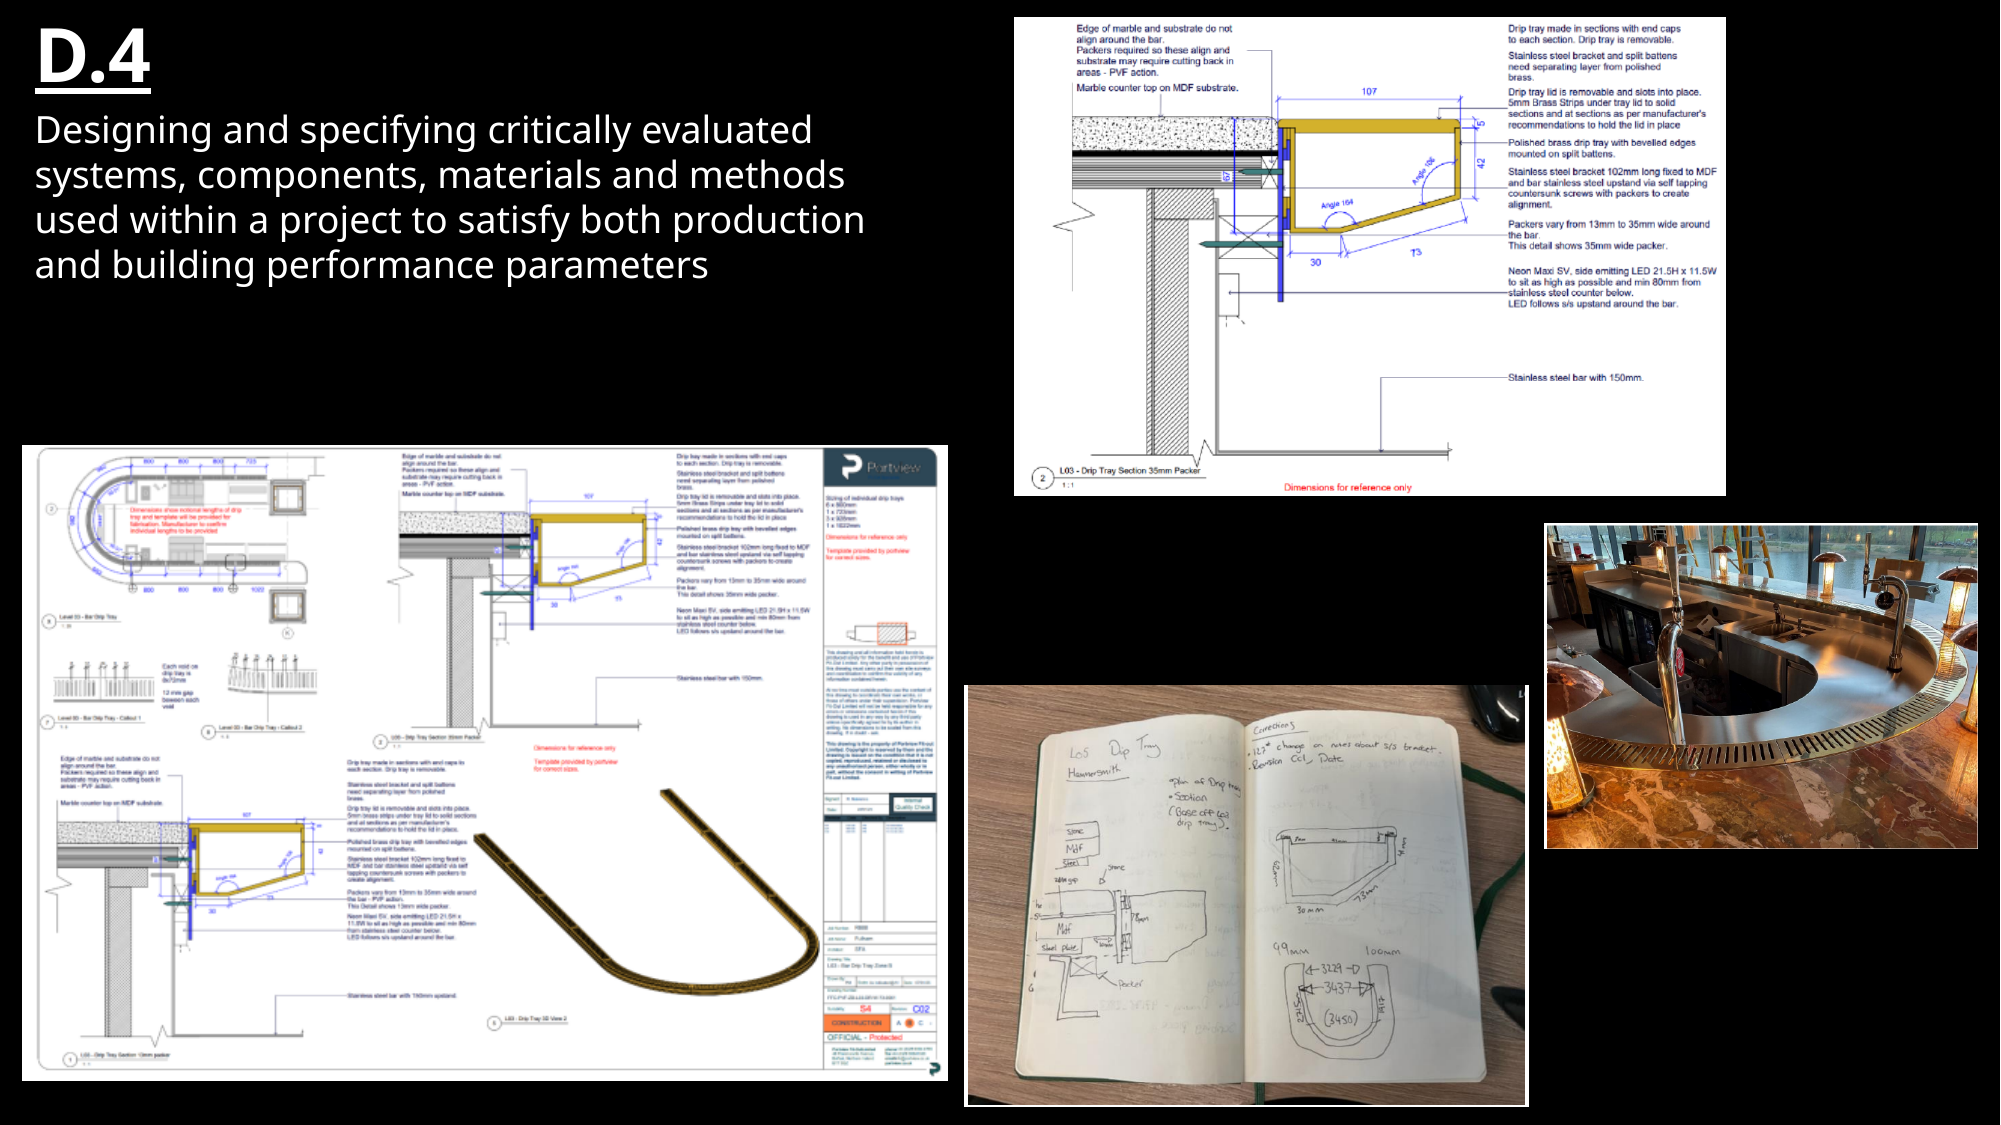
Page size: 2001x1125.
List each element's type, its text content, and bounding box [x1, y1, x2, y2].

picture [1544, 523, 1978, 849]
text_box D.4 [19, 0, 353, 53]
picture [964, 685, 1529, 1108]
picture [22, 445, 948, 1082]
picture [1014, 18, 1726, 496]
text_box Designing and specifying critically evaluated systems, components, materials and methods used within a project to satisfy both production and building performance parameters [19, 53, 946, 296]
